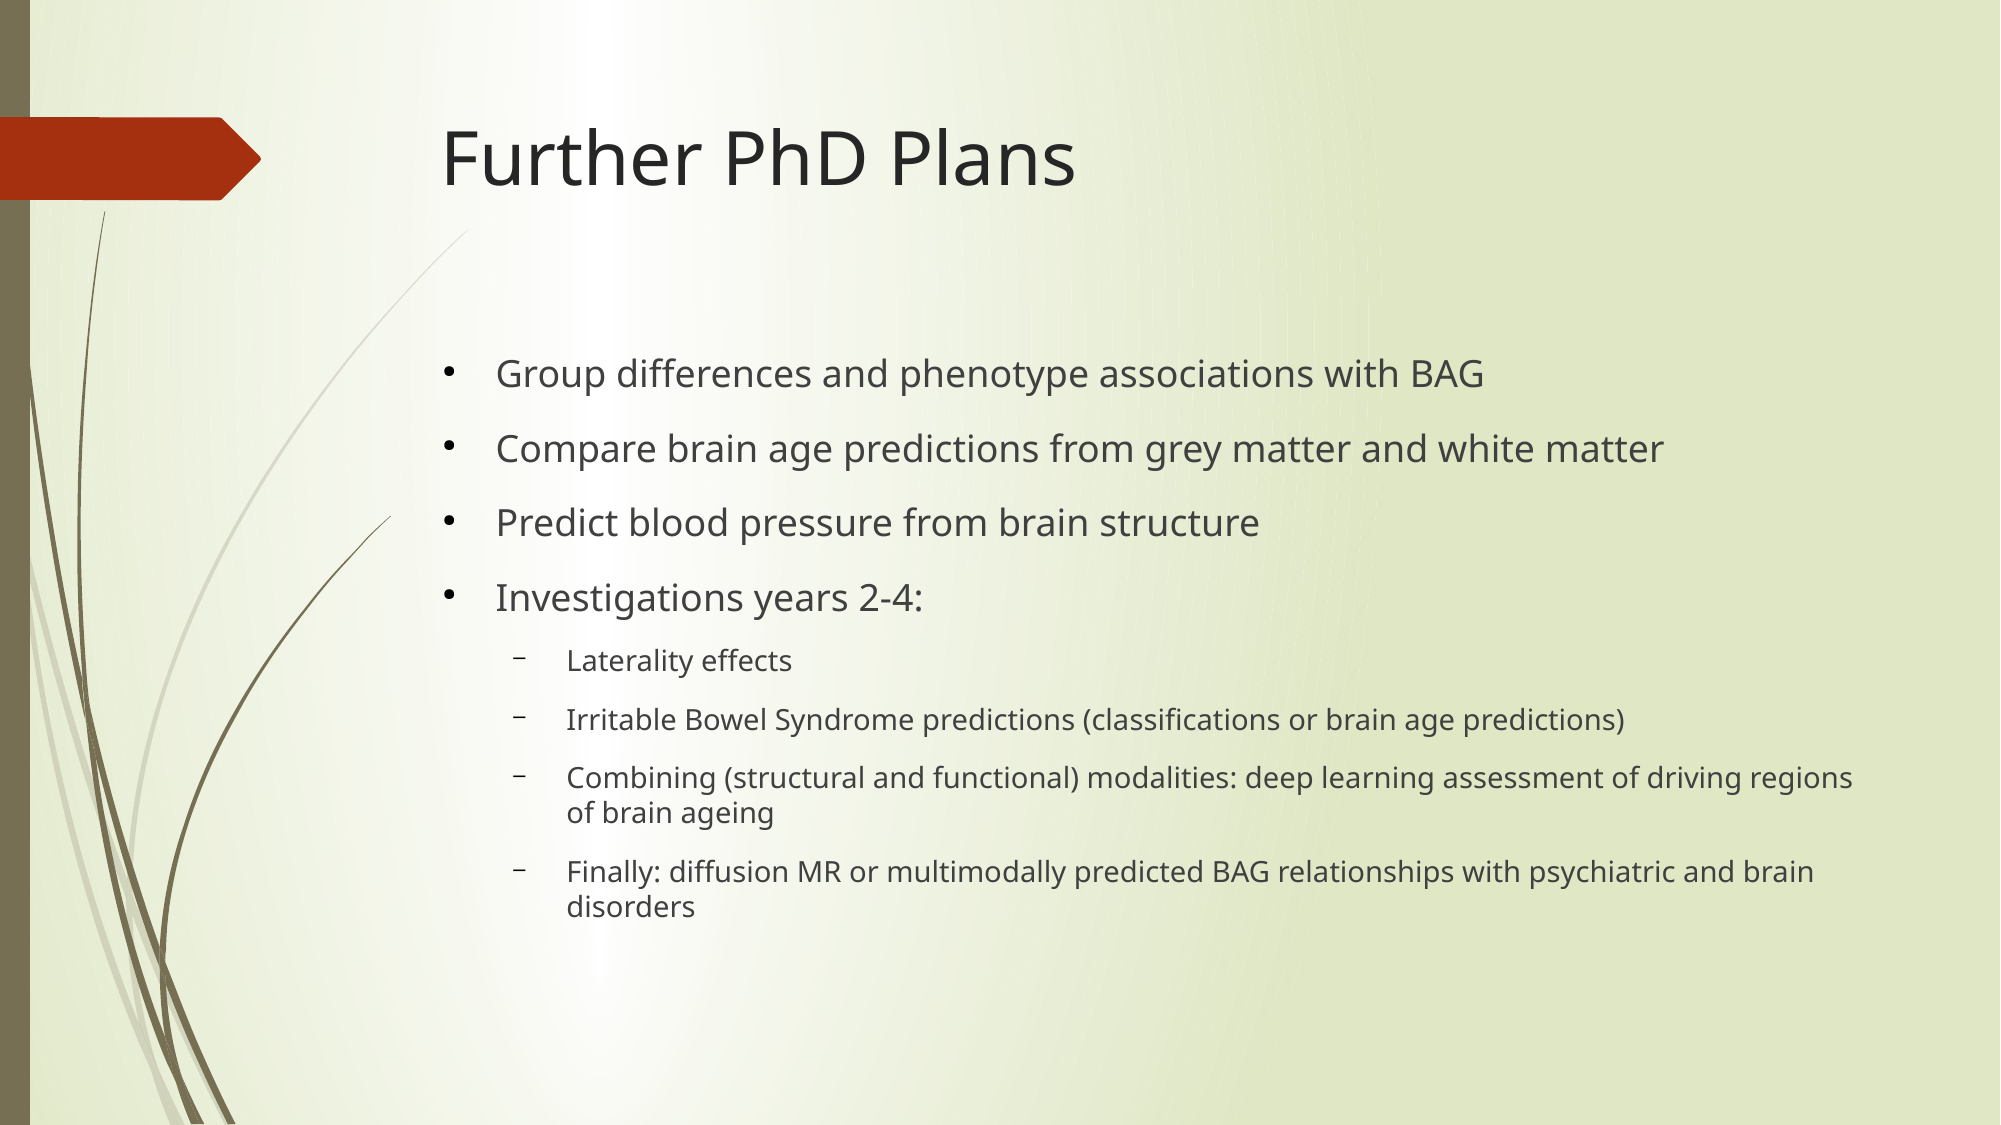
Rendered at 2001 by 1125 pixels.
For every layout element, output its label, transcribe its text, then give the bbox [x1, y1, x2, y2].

list Group differences and phenotype associations with BAG Compare brain age predictions from grey matter and white matter Predict blood pressure from brain structure Investigations years 2-4: Laterality effects Irritable Bowel Syndrome predictions (classifications or brain age predictions) Combining (structural and functional) modalities: deep learning assessment of driving regions of brain ageing Finally: diffusion MR or multimodally predicted BAG relationships with psychiatric and brain disorders [424, 350, 1888, 970]
title Further PhD Plans [425, 102, 1888, 313]
